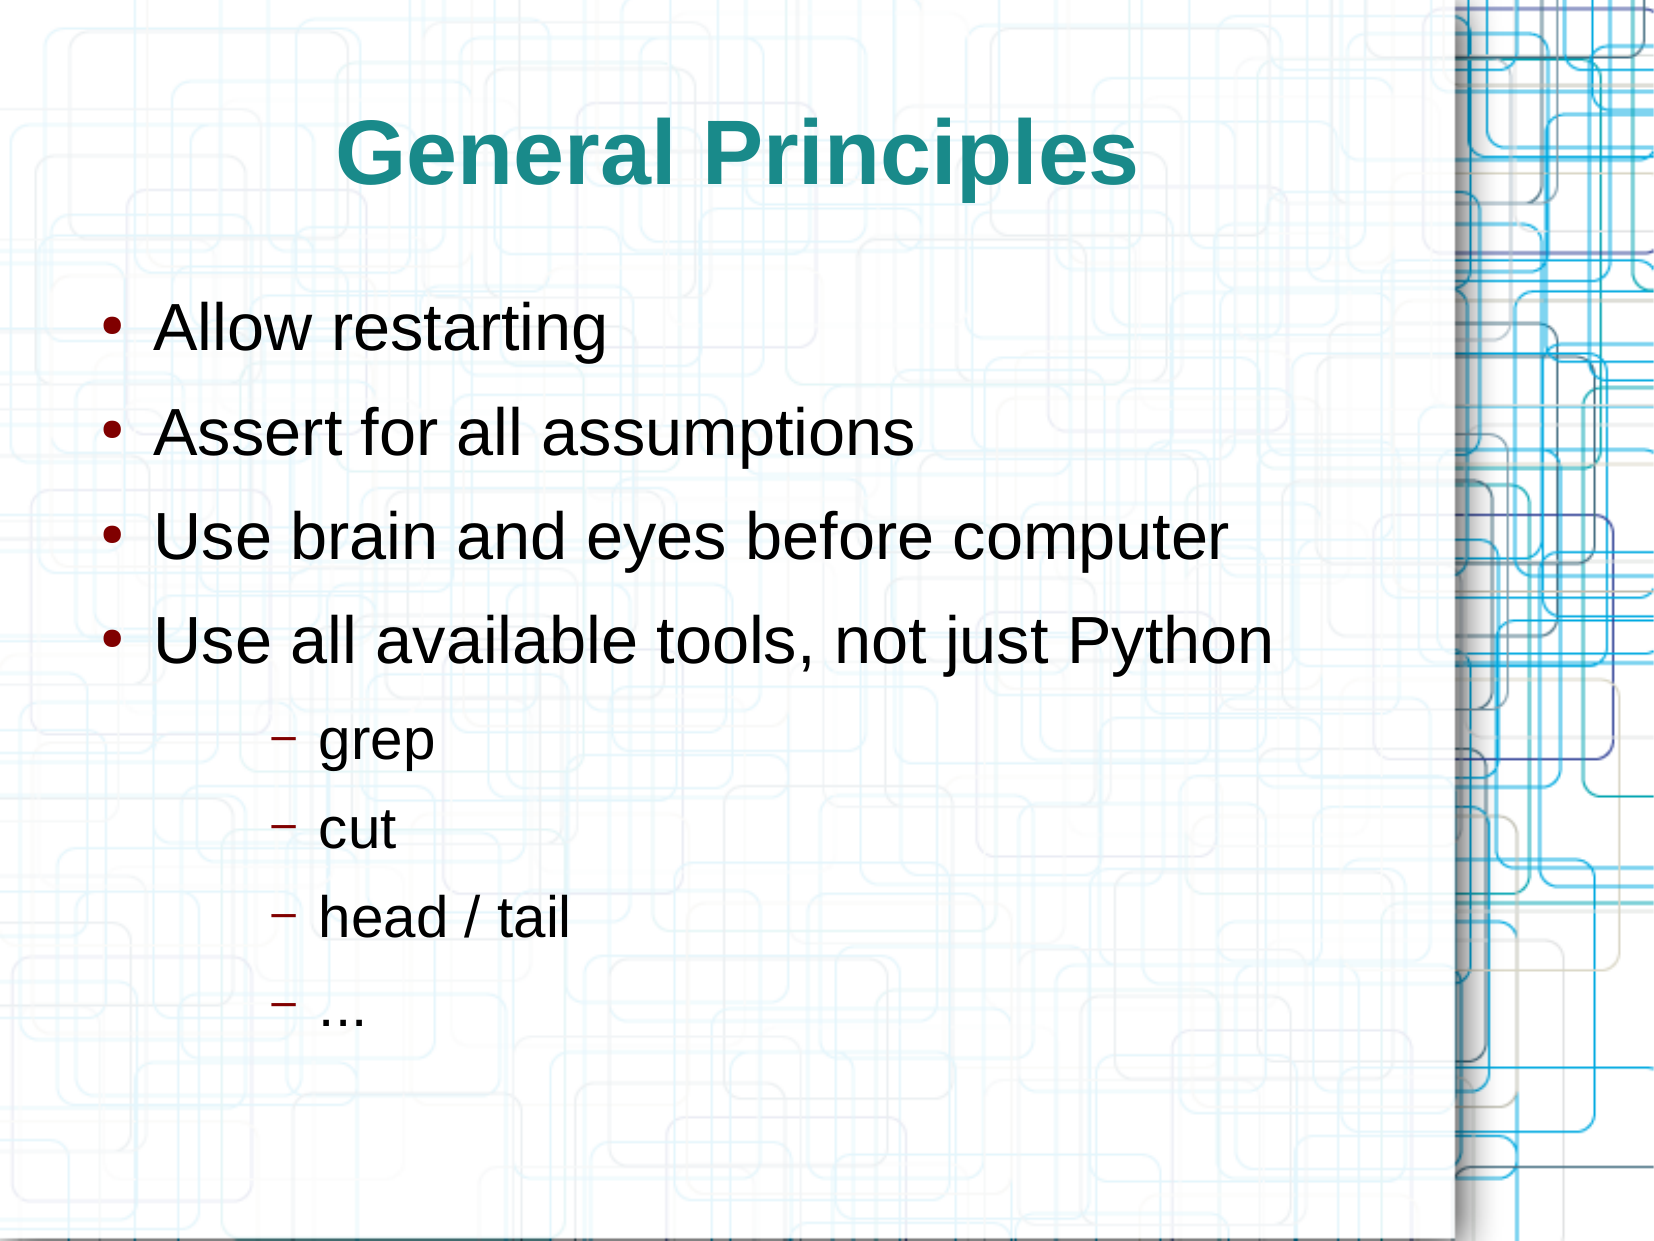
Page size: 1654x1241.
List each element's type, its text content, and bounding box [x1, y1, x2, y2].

list Allow restarting Assert for all assumptions Use brain and eyes before computer Use all available tools, not just Python grep cut head / tail ... [82, 290, 1418, 1094]
title General Principles [59, 49, 1418, 257]
picture [0, 0, 1654, 1241]
